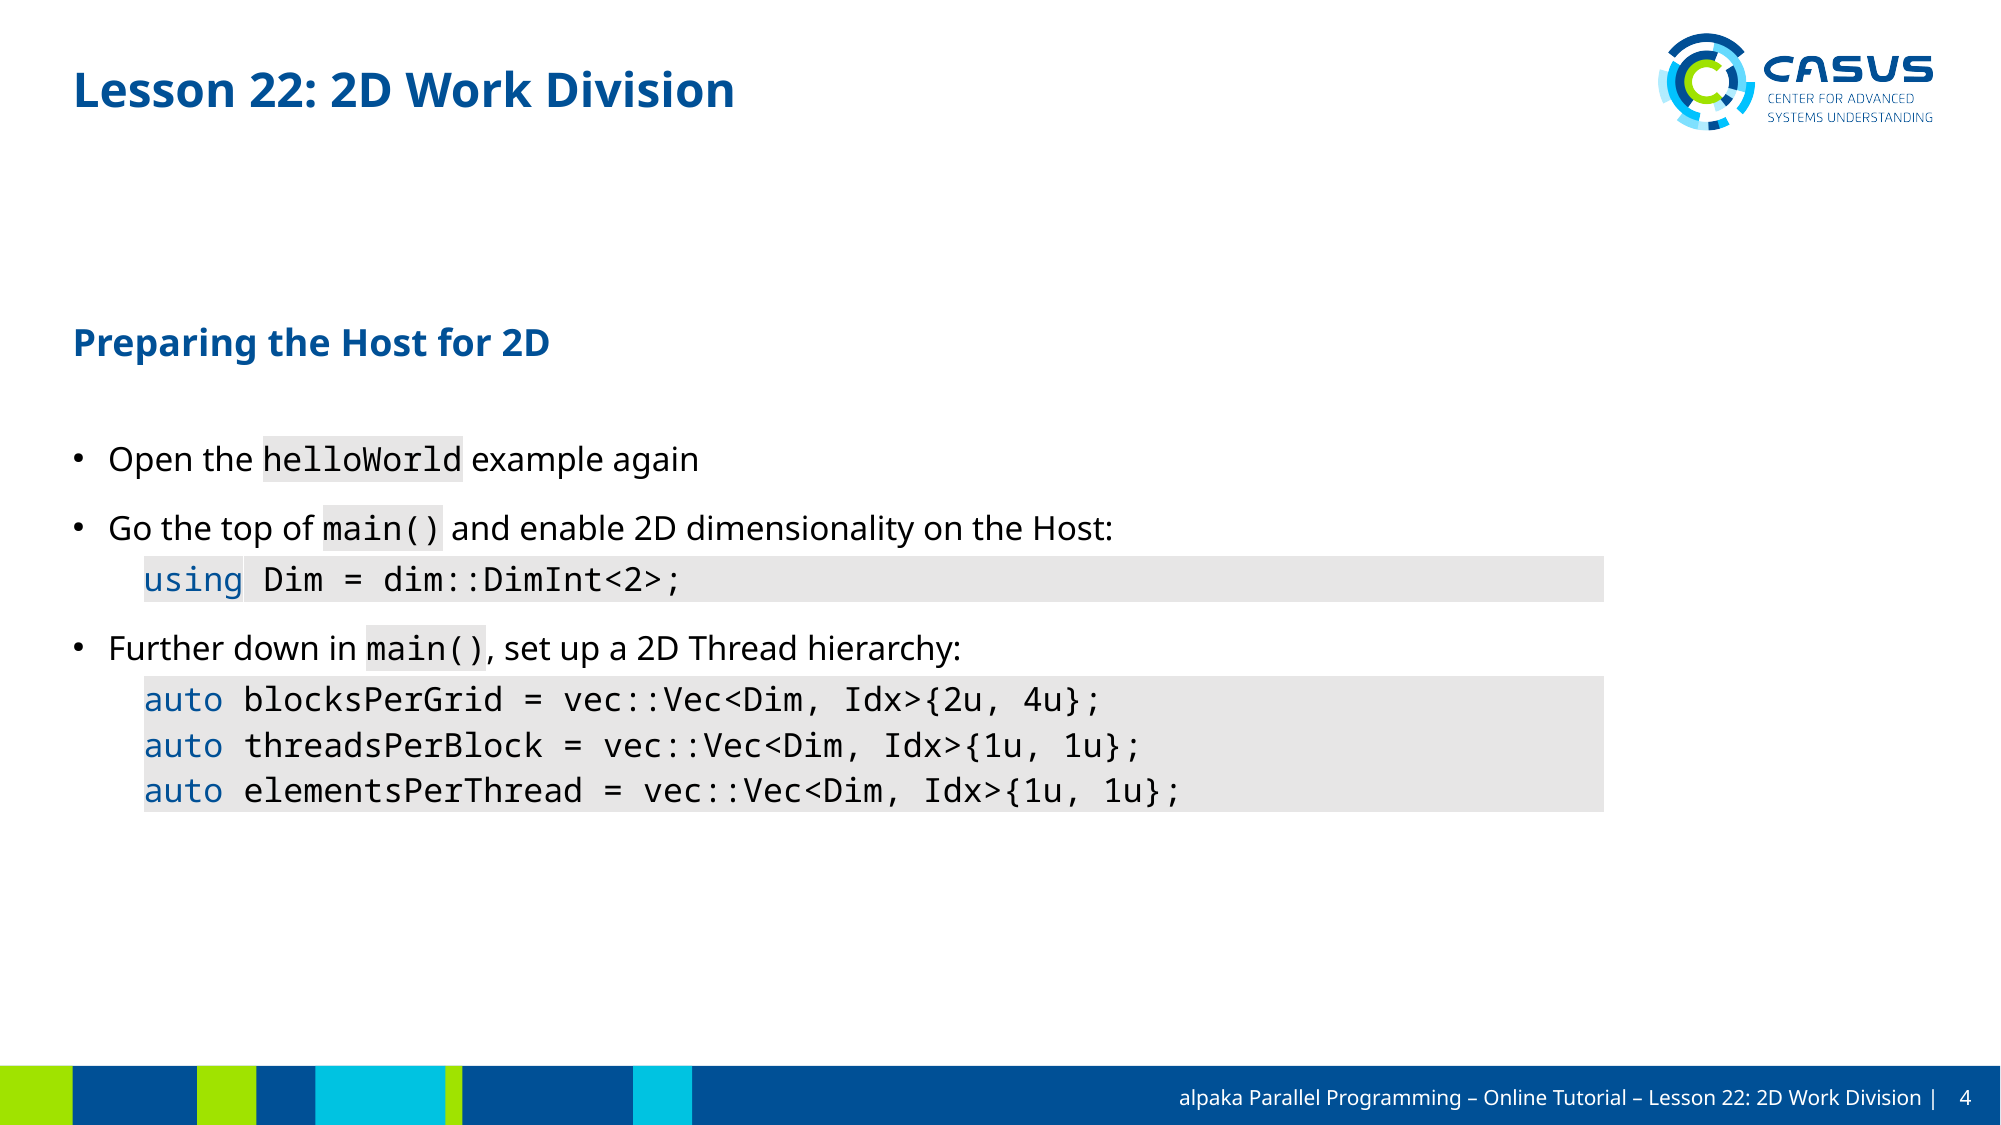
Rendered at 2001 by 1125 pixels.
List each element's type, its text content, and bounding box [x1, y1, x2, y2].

list Preparing the Host for 2D Open the helloWorld example again Go the top of main() and enable 2D dimensionality on the Host: using Dim = dim::DimInt<2>; Further down in main(), set up a 2D Thread hierarchy: auto blocksPerGrid = vec::Vec<Dim, Idx>{2u, 4u}; auto threadsPerBlock = vec::Vec<Dim, Idx>{1u, 1u}; auto elementsPerThread = vec::Vec<Dim, Idx>{1u, 1u}; [72, 316, 1620, 979]
picture [1658, 33, 1933, 131]
title Lesson 22: 2D Work Division [72, 54, 1620, 123]
